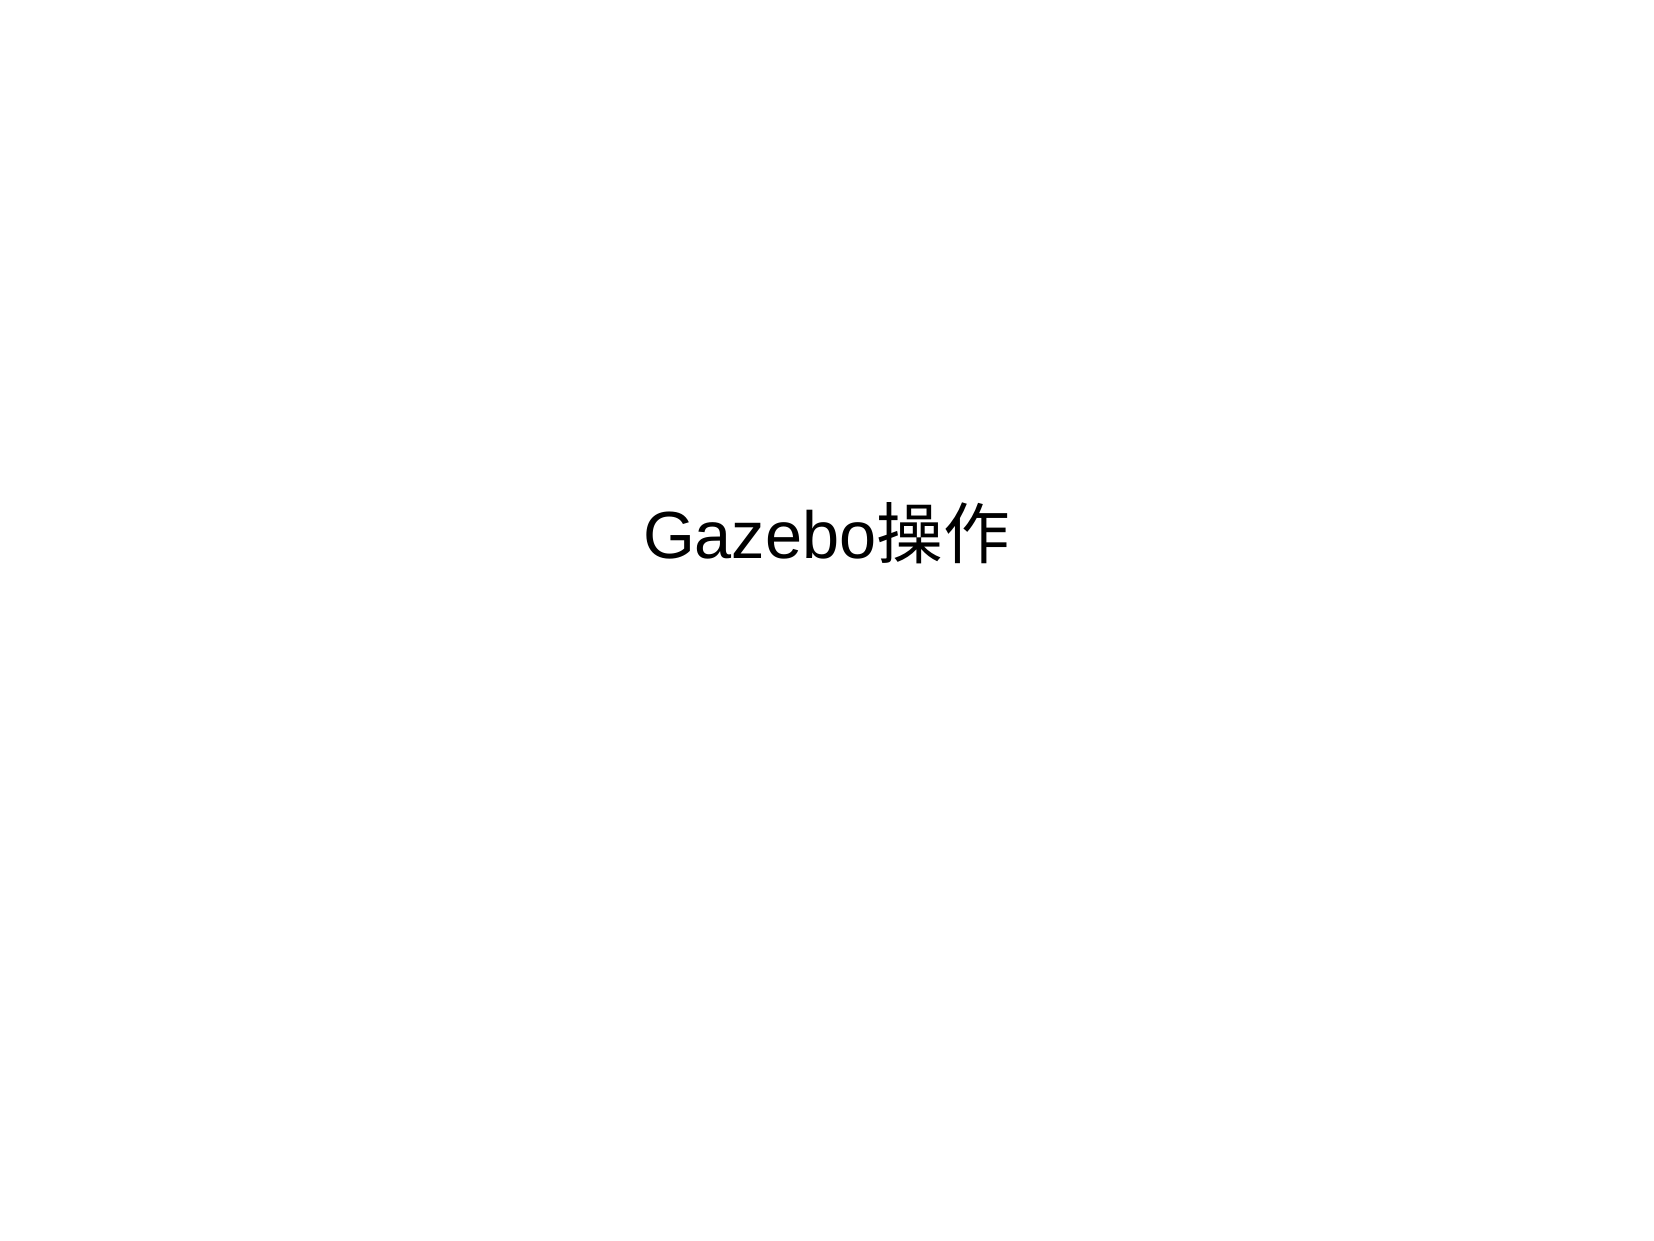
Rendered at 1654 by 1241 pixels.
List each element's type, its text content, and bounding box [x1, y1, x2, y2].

subtitle Gazebo操作 [82, 49, 1571, 1010]
